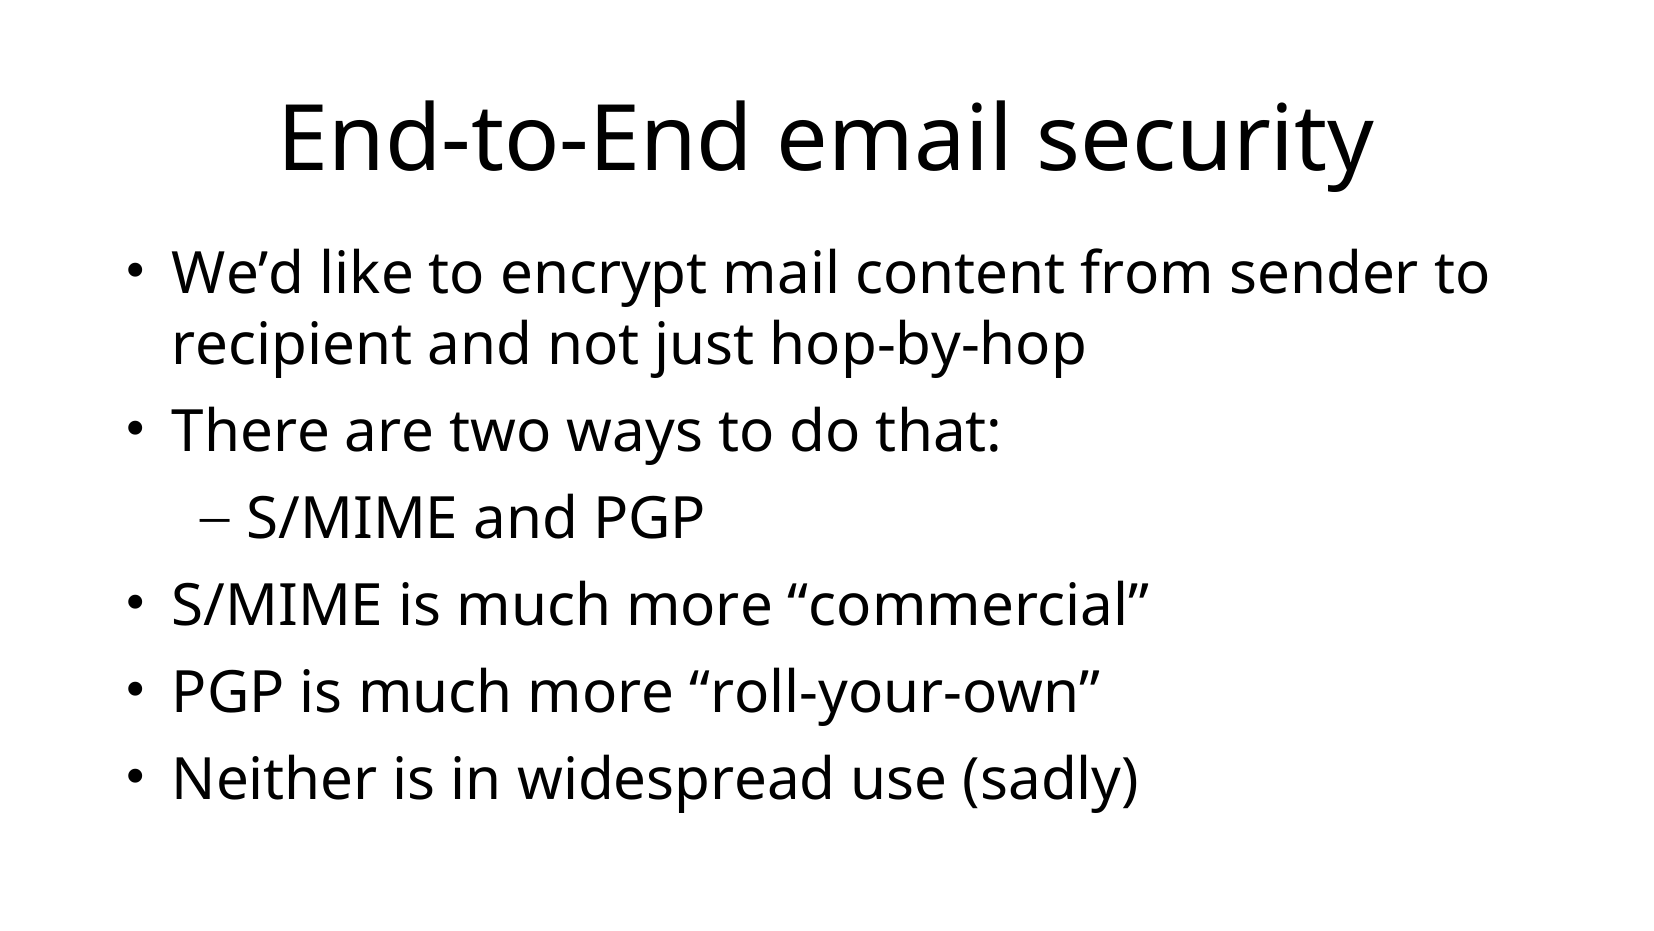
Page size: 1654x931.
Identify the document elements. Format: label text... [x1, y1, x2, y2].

text_box We’d like to encrypt mail content from sender to recipient and not just hop-by-hop There are two ways to do that: S/MIME and PGP S/MIME is much more “commercial” PGP is much more “roll-your-own” Neither is in widespread use (sadly) [110, 227, 1571, 889]
text_box End-to-End email security [124, 82, 1530, 197]
